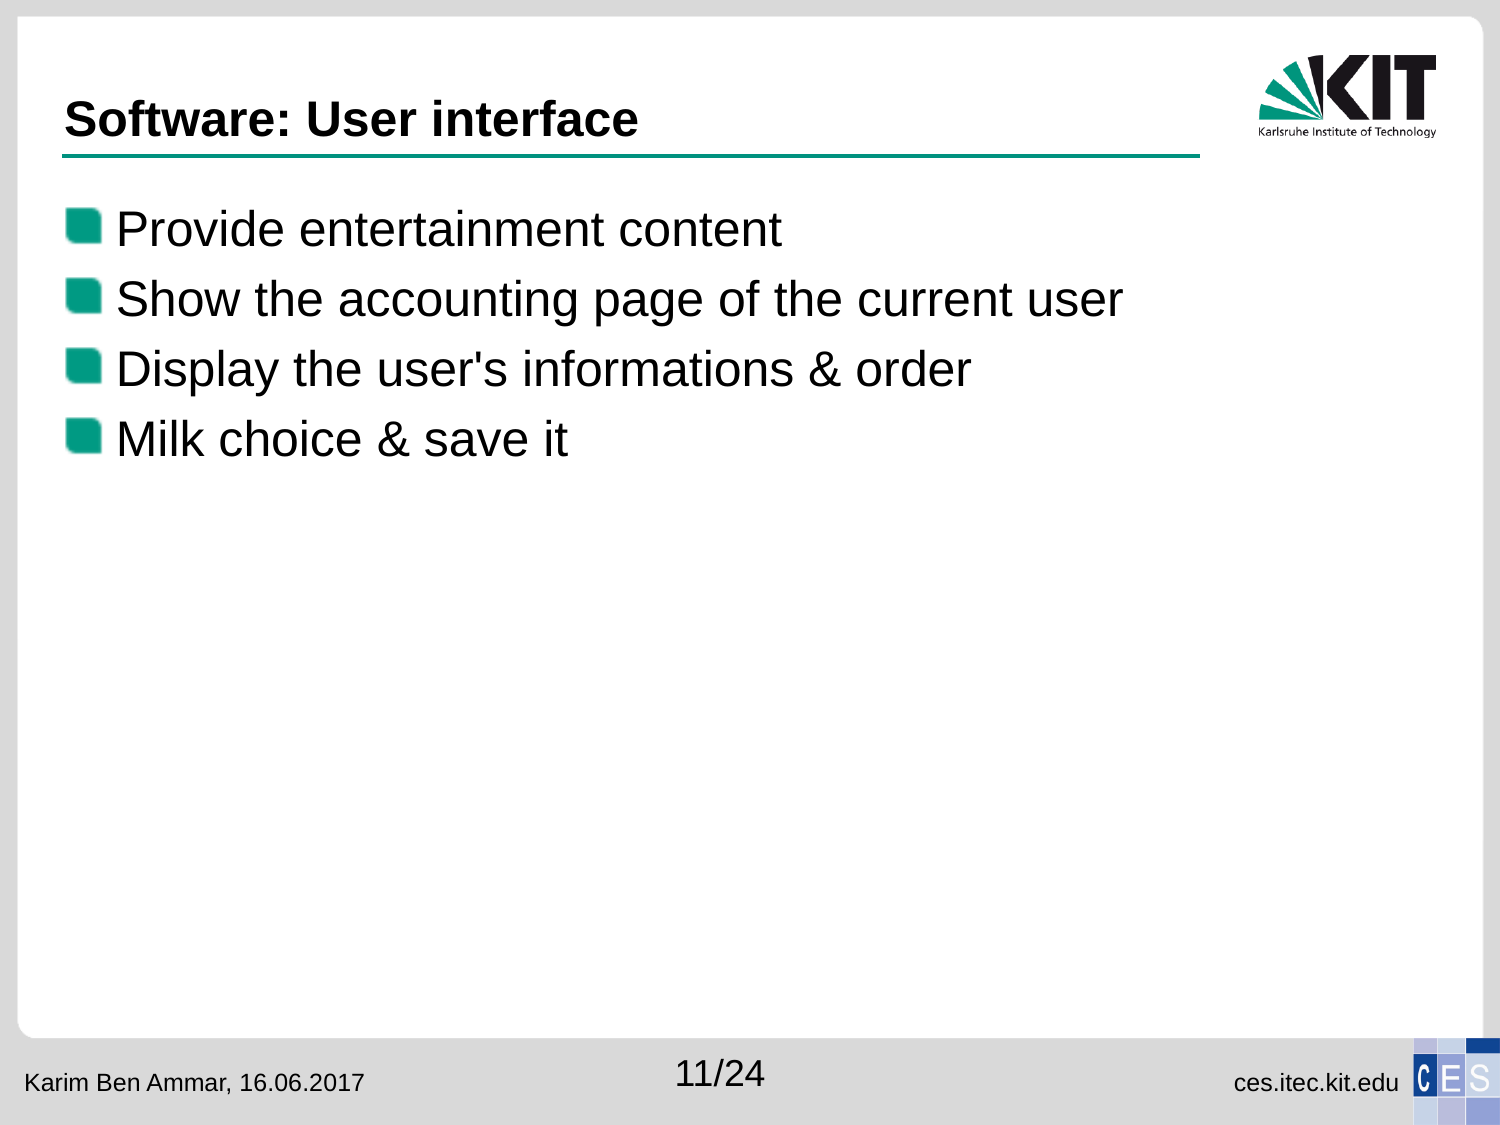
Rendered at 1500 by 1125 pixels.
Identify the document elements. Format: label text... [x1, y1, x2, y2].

list Provide entertainment content Show the accounting page of the current user Display the user's informations & order Milk choice & save it [64, 196, 1426, 1000]
title Software: User interface [64, 54, 1198, 147]
picture [0, 0, 1500, 1125]
text_box 11/24 [659, 1045, 783, 1117]
